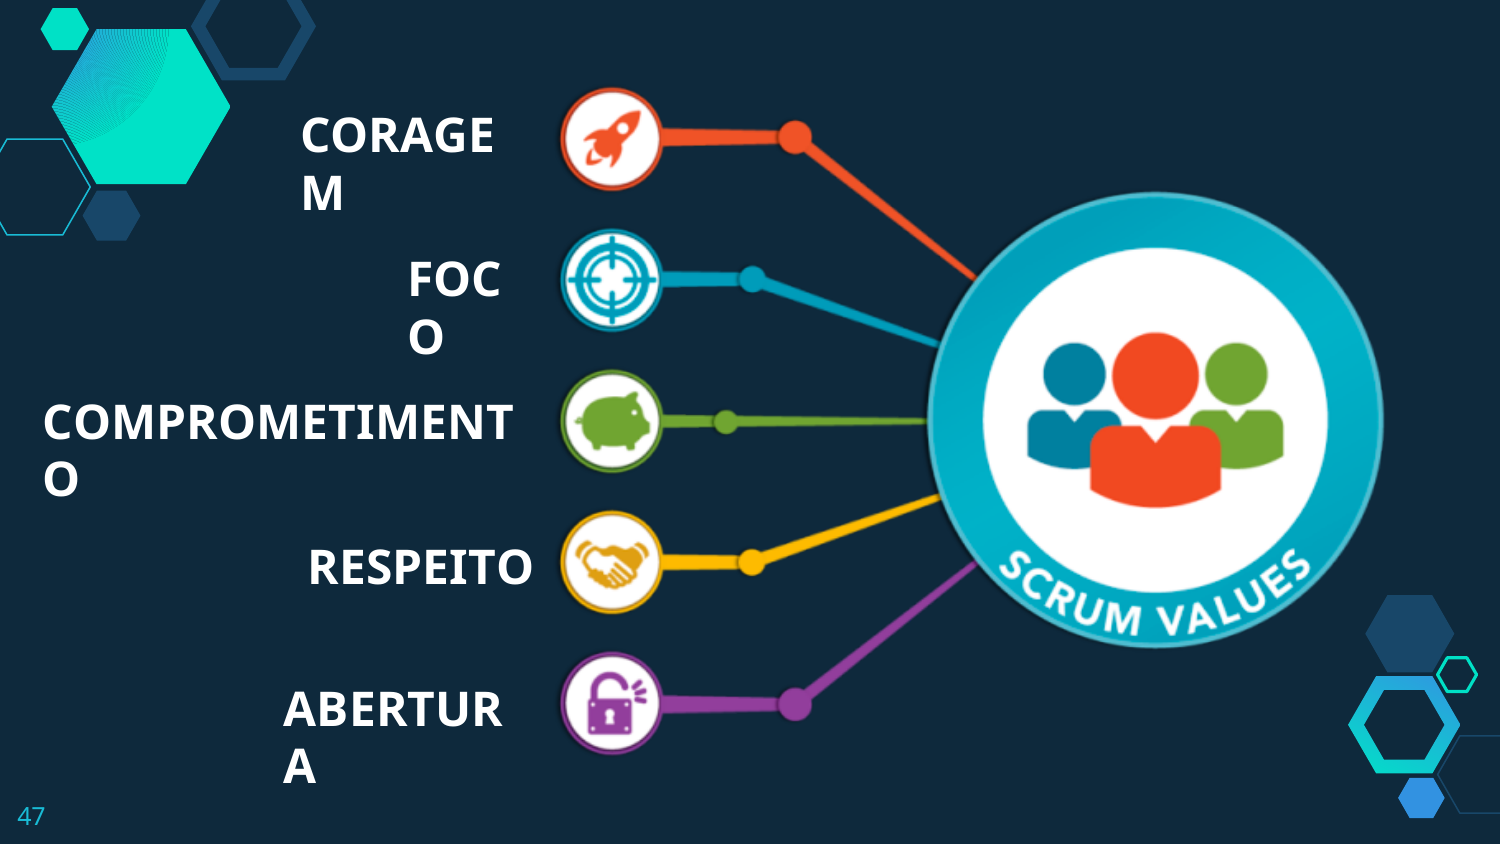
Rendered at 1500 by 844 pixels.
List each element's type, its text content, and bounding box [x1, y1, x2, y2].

picture [206, 0, 1473, 844]
text_box FOCO [392, 241, 552, 315]
text_box 47 [2, 785, 93, 844]
text_box ABERTURA [268, 671, 552, 745]
text_box CORAGEM [285, 97, 552, 171]
text_box COMPROMETIMENTO [27, 384, 552, 458]
text_box RESPEITO [292, 528, 553, 603]
